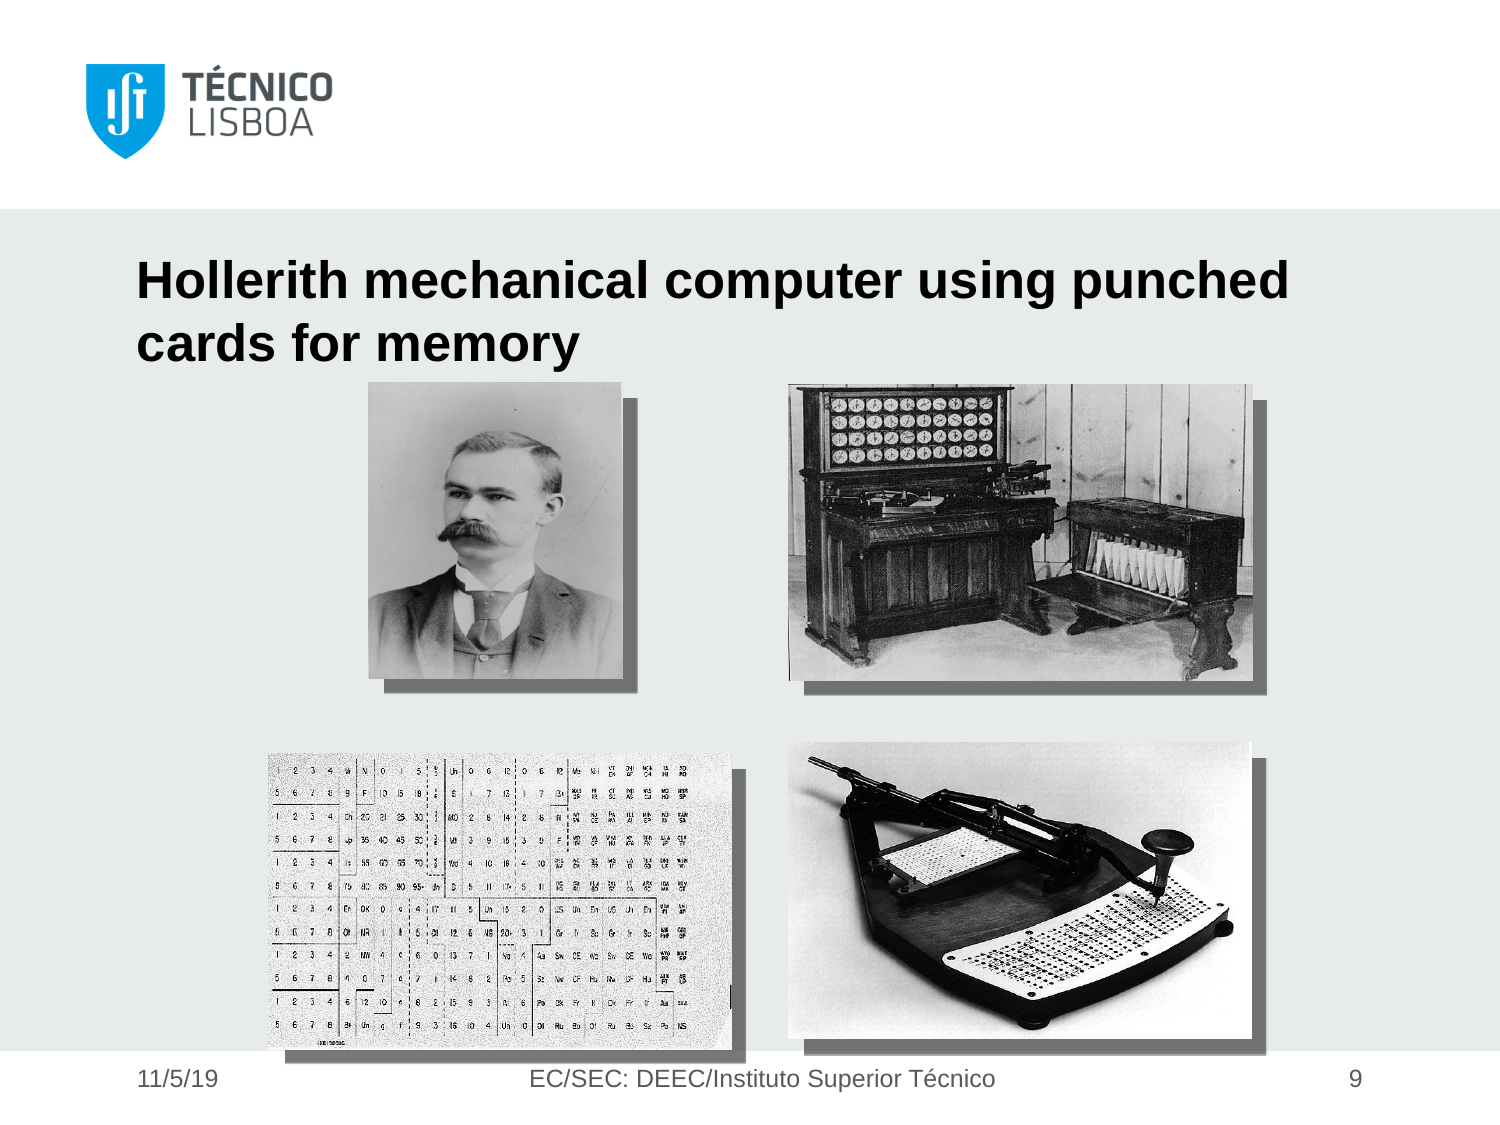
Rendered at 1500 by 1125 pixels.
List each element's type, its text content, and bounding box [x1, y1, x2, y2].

footer EC/SEC: DEEC/Instituto Superior Técnico [512, 1052, 1021, 1103]
title Hollerith mechanical computer using punched cards for memory [121, 237, 1378, 381]
slide_number 11/5/19 [121, 1052, 425, 1103]
slide_number <number> [1077, 1052, 1378, 1103]
picture [0, 0, 1500, 1125]
